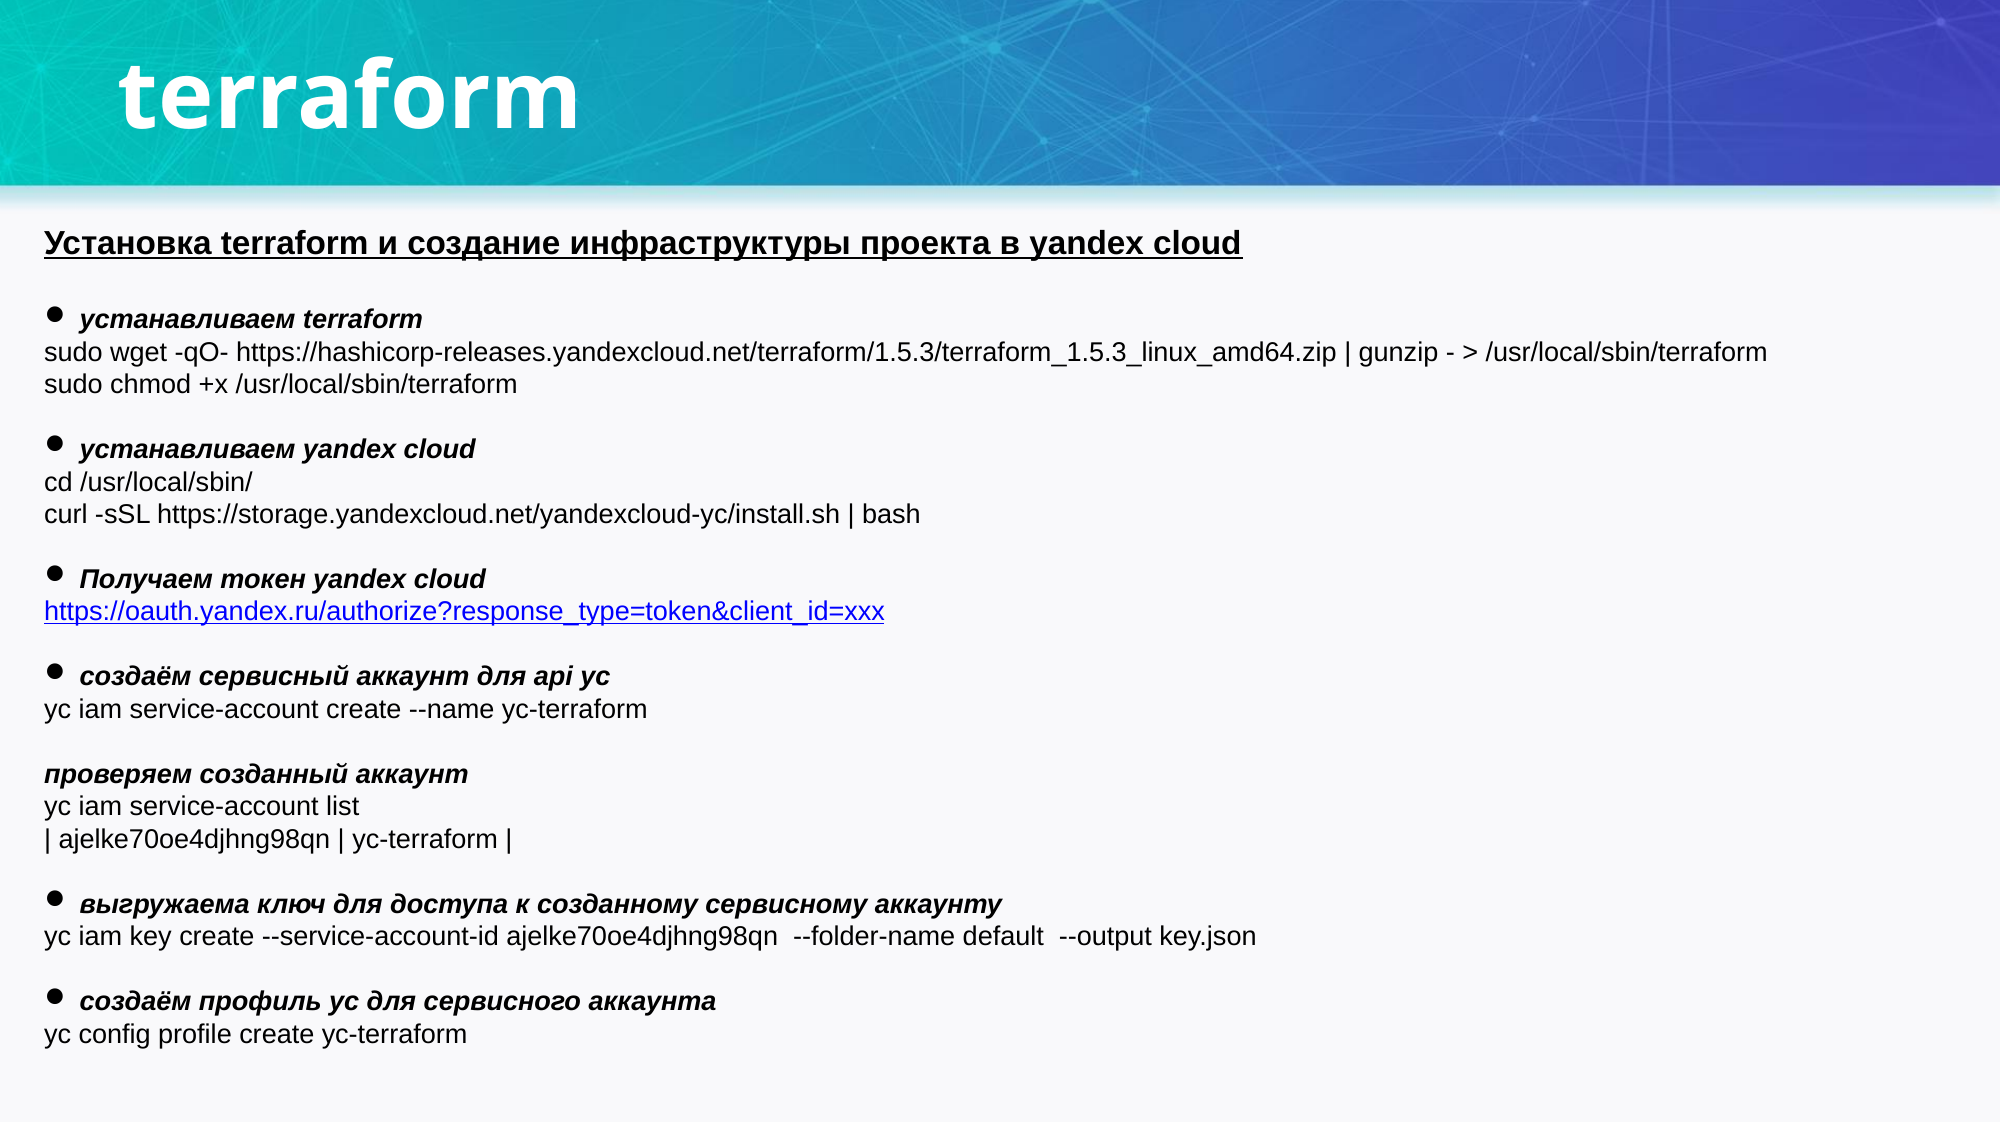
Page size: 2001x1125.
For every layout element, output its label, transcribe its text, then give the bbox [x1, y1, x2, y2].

picture [0, 0, 2000, 1122]
text_box terraform [117, 57, 1882, 139]
text_box Установка terraform и создание инфраструктуры проекта в yandex cloud устанавливаем terraform sudo wget -qO- https://hashicorp-releases.yandexcloud.net/terraform/1.5.3/terraform_1.5.3_linux_amd64.zip | gunzip - > /usr/local/sbin/terraform sudo chmod +x /usr/local/sbin/terraform устанавливаем yandex cloud cd /usr/local/sbin/ curl -sSL https://storage.yandexcloud.net/yandexcloud-yc/install.sh | bash Получаем токен yandex cloud https://oauth.yandex.ru/authorize?response_type=token&client_id=xxx cоздаём сервисный аккаунт для api yc yc iam service-account create --name yc-terraform проверяем созданный аккаунт yc iam service-account list | ajelke70oe4djhng98qn | yc-terraform | выгружаема ключ для доступа к созданному сервисному аккаунту yc iam key create --service-account-id ajelke70oe4djhng98qn --folder-name default --output key.json создаём профиль yc для сервисного аккаунта yc config profile create yc-terraform [29, 206, 1966, 1125]
